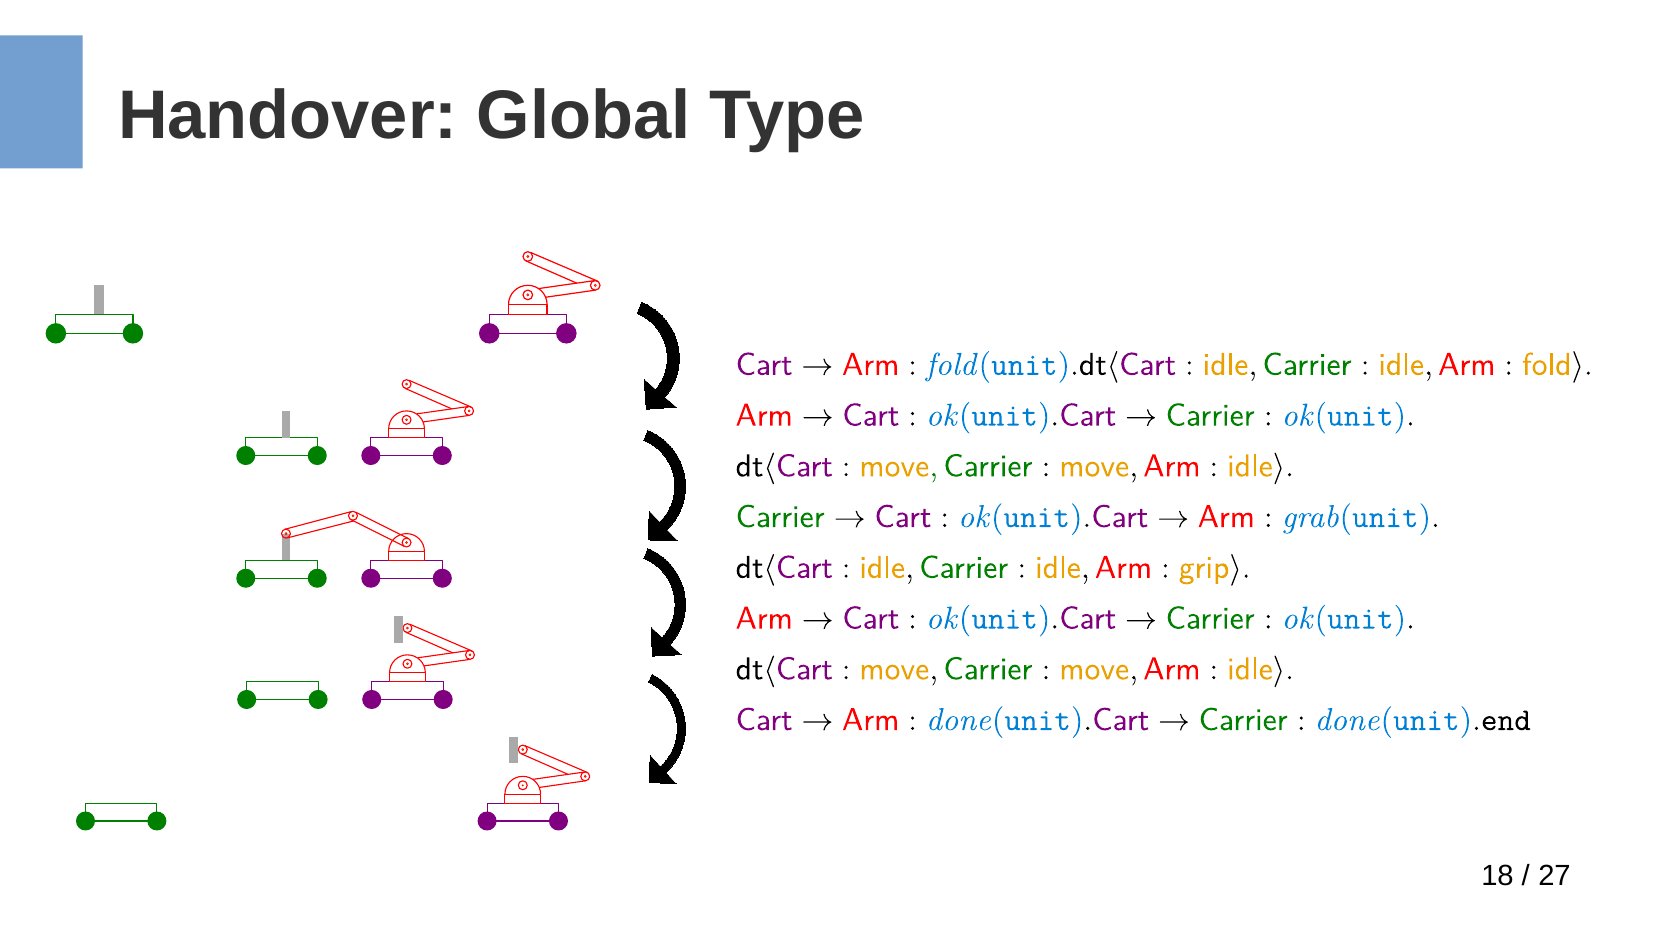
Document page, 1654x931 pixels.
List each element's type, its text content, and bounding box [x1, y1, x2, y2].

picture [736, 351, 1591, 739]
text_box [643, 430, 686, 541]
picture [31, 216, 646, 858]
text_box [637, 302, 680, 410]
title Handover: Global Type [118, 37, 1571, 193]
text_box [648, 674, 686, 784]
text_box [643, 548, 686, 657]
